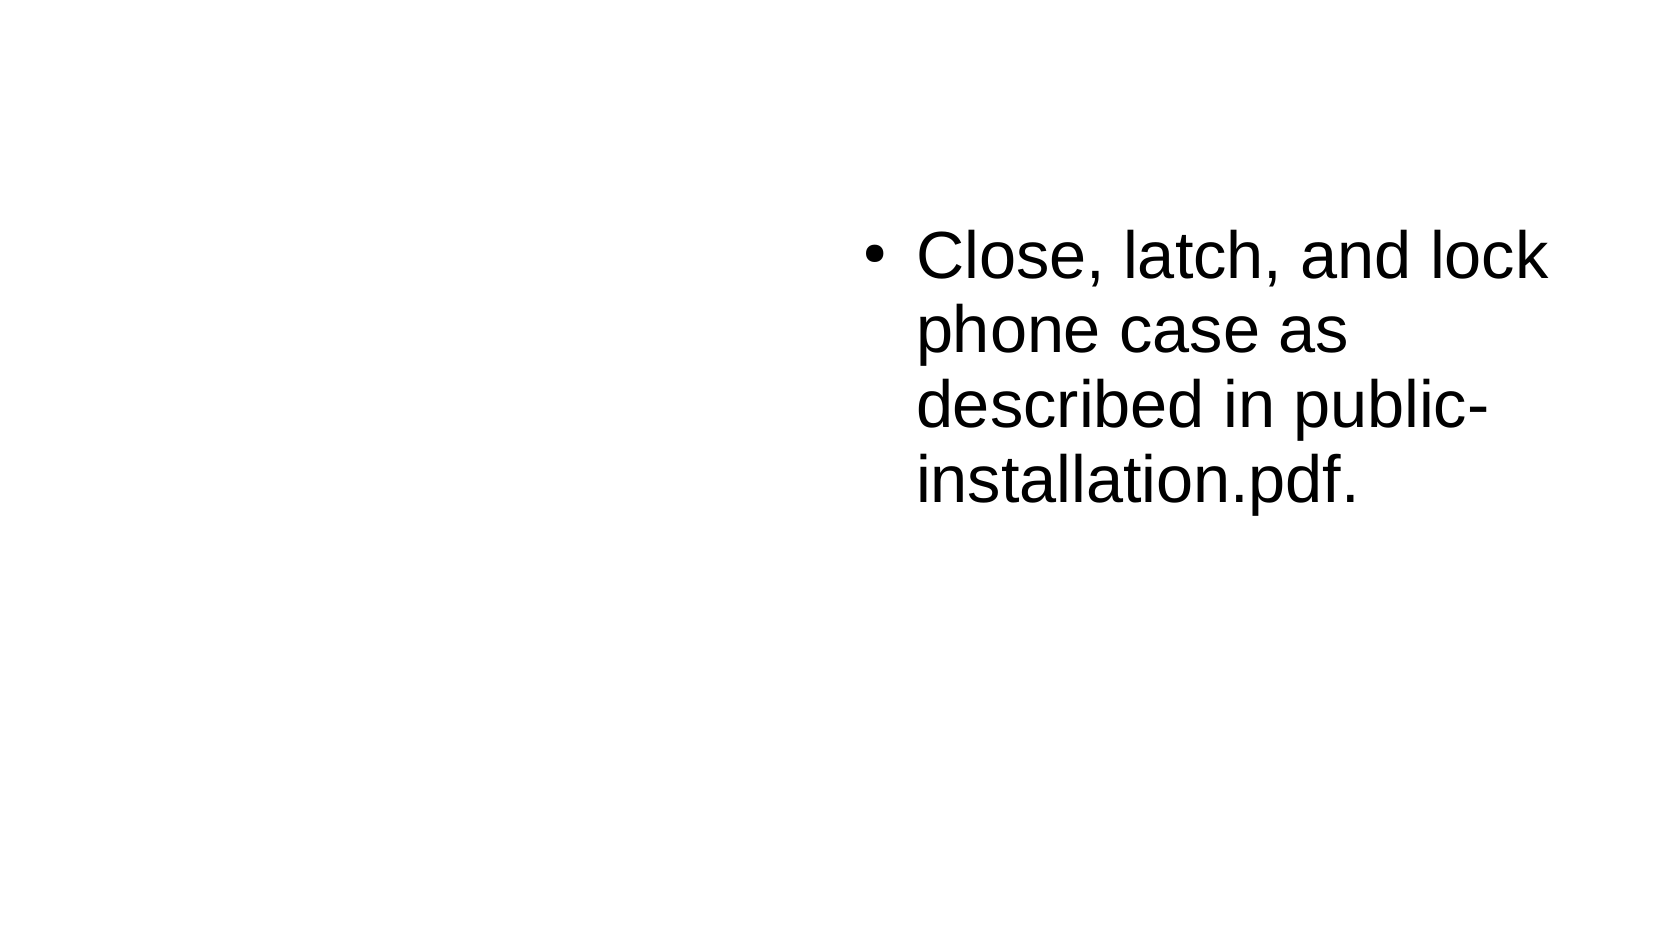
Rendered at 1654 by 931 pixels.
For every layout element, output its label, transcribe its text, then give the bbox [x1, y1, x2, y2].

list Close, latch, and lock phone case as described in public-installation.pdf. [845, 217, 1572, 758]
